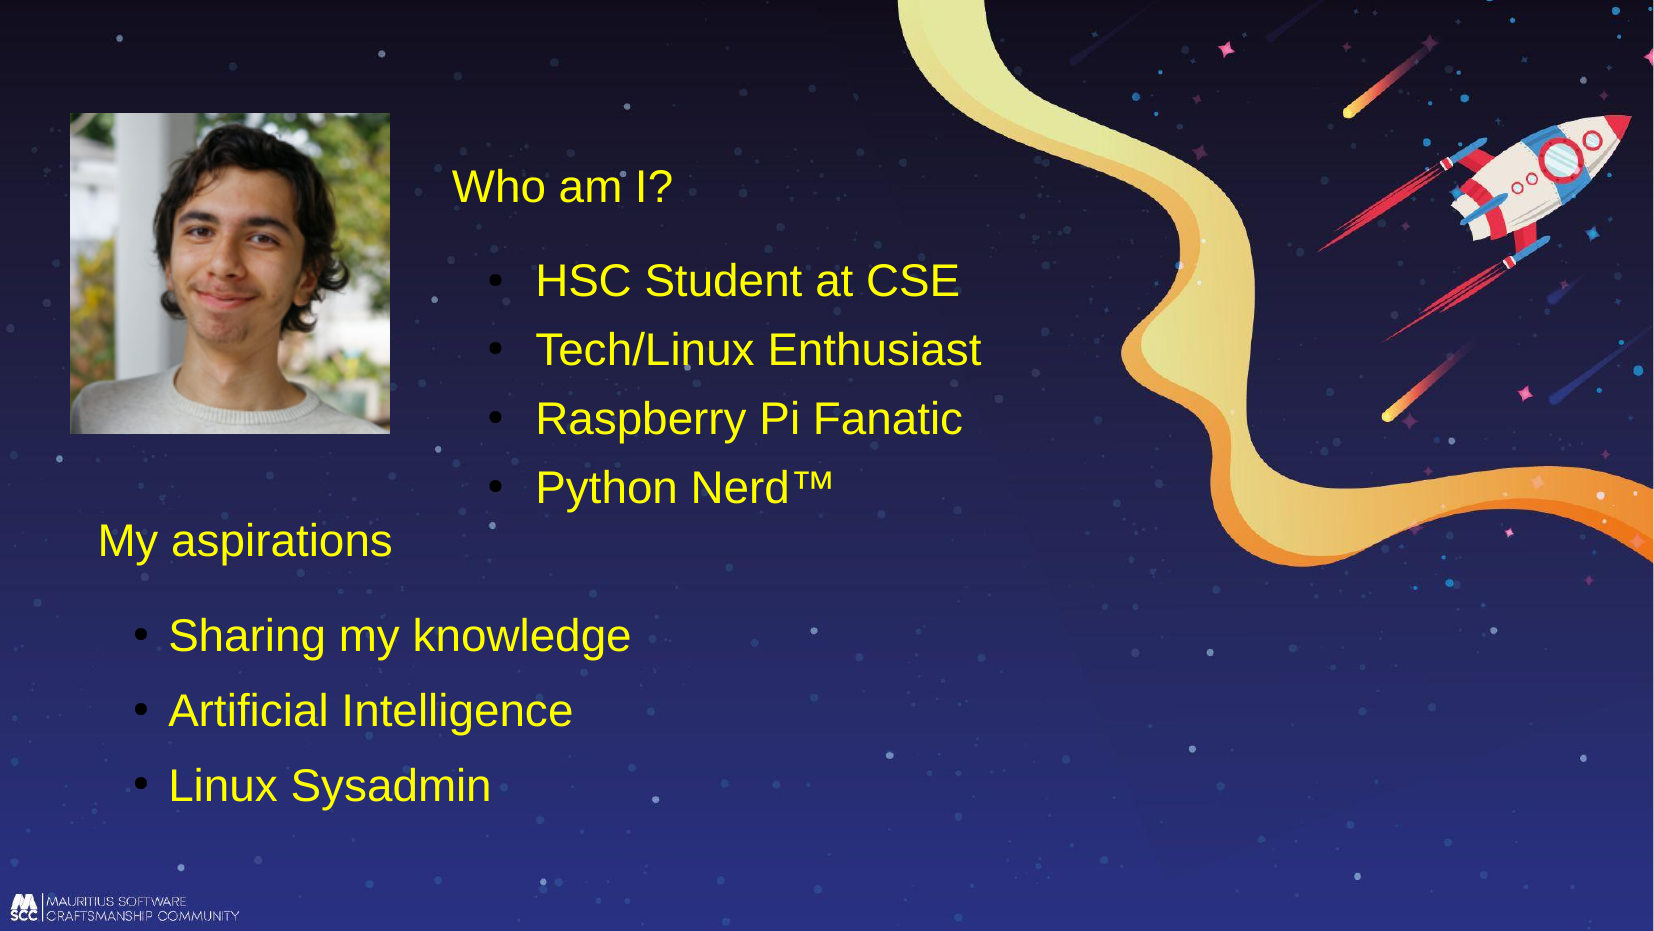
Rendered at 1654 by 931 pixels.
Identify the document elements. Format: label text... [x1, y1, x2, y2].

text_box Who am I? [437, 153, 945, 220]
text_box HSC Student at CSE Tech/Linux Enthusiast Raspberry Pi Fanatic Python Nerd™ [472, 248, 1075, 522]
text_box Sharing my knowledge Artificial Intelligence Linux Sysadmin [118, 602, 886, 819]
picture [0, 0, 1654, 931]
text_box My aspirations [82, 507, 591, 575]
